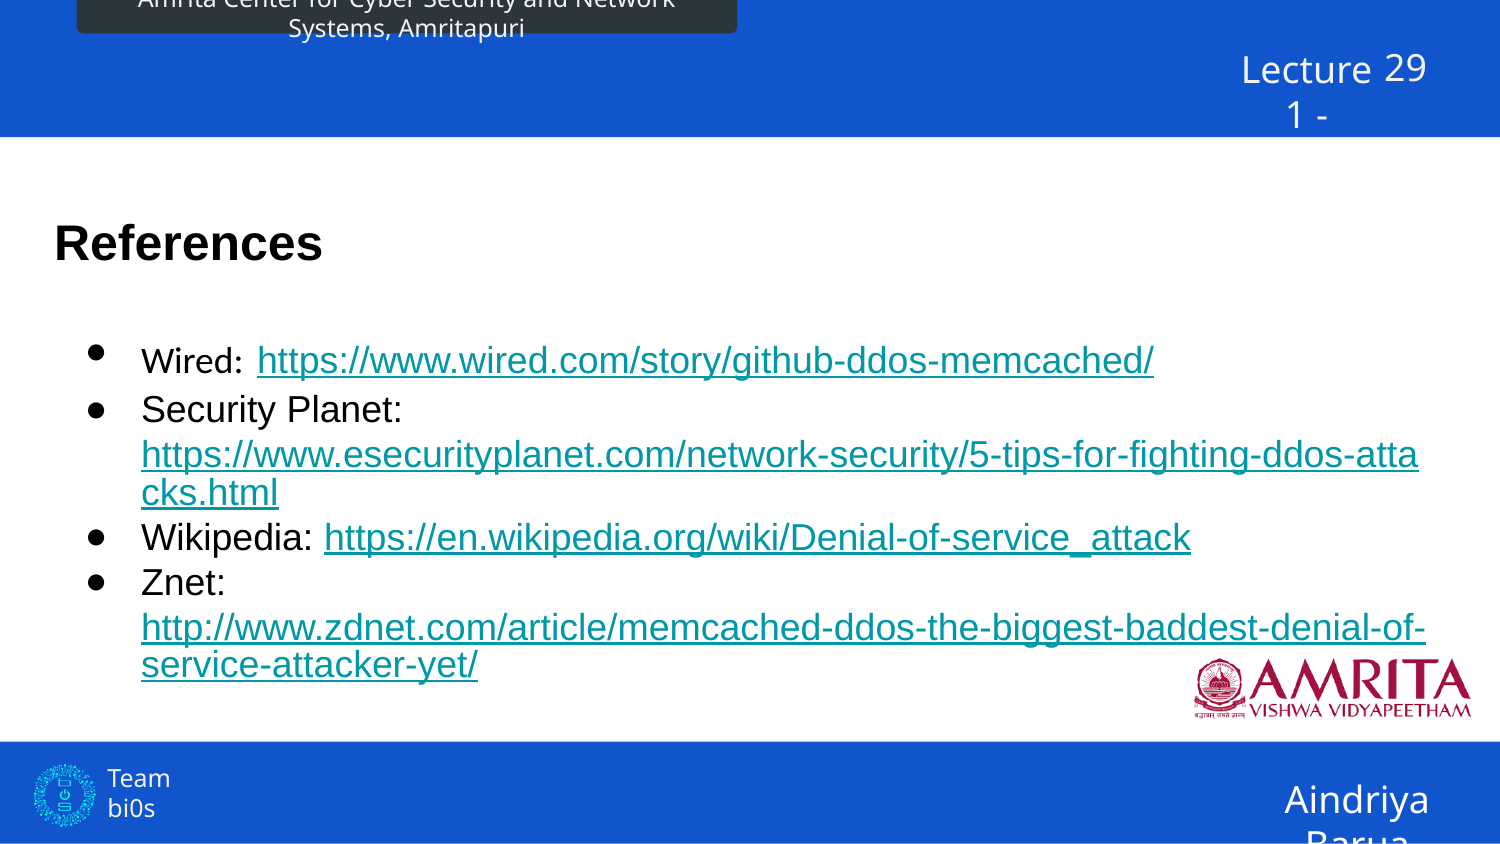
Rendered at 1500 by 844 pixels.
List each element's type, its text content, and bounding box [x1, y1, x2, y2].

title References [39, 215, 599, 285]
picture [30, 763, 99, 828]
picture [1193, 654, 1473, 724]
subtitle Wired: https://www.wired.com/story/github-ddos-memcached/ Security Planet: https://www.esecurityplanet.com/network-security/5-tips-for-fighting-ddos-attacks.html Wikipedia: https://en.wikipedia.org/wiki/Denial-of-service_attack Znet: http://www.zdnet.com/article/memcached-ddos-the-biggest-baddest-denial-of-service-attacker-yet/ [51, 300, 1449, 595]
slide_number <number> [1322, 42, 1489, 98]
